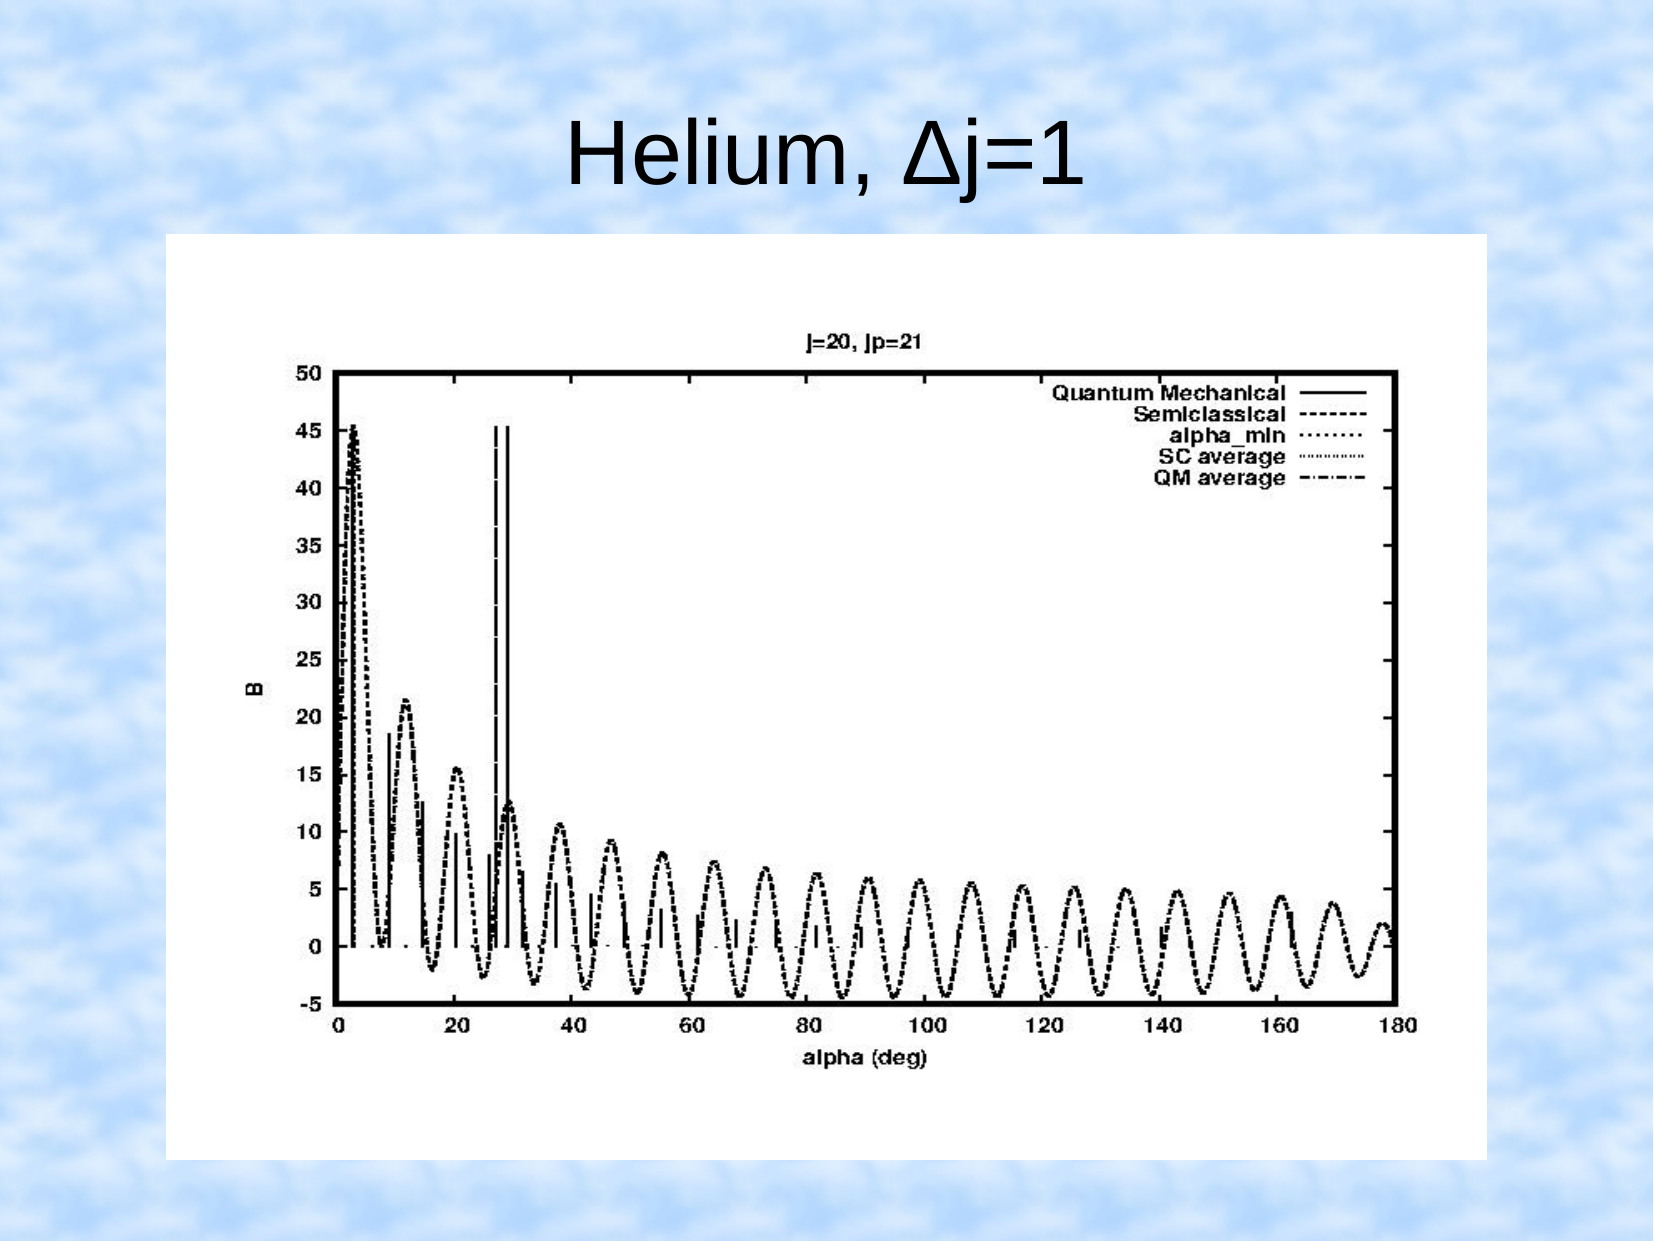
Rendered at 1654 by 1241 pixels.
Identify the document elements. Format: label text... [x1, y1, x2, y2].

picture [0, 0, 1654, 1241]
title Helium, Δj=1 [82, 49, 1571, 257]
